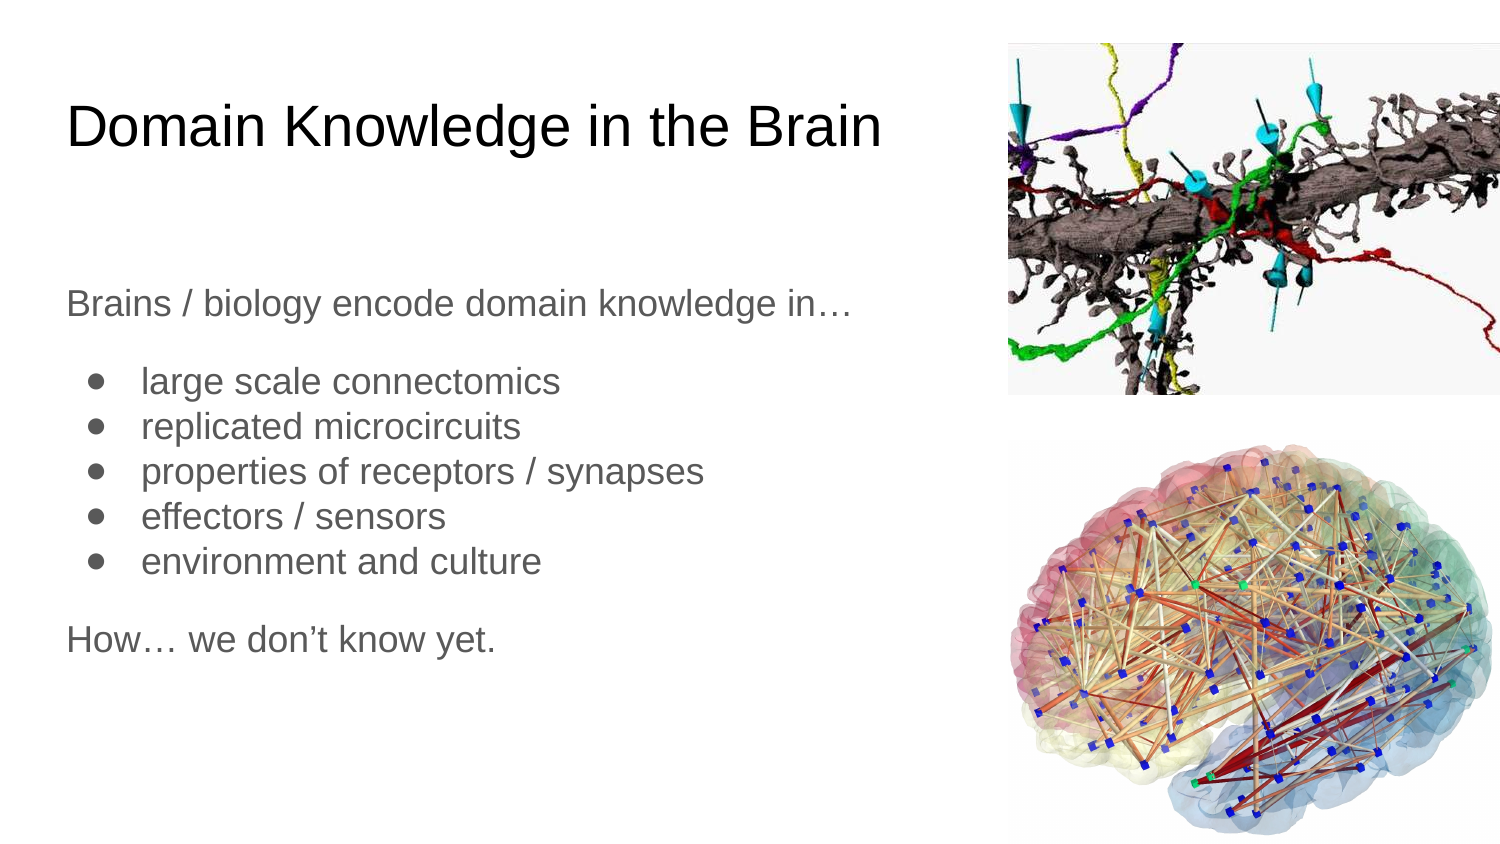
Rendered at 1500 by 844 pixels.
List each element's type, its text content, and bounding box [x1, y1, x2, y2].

list Brains / biology encode domain knowledge in… large scale connectomics replicated microcircuits properties of receptors / synapses effectors / sensors environment and culture How… we don’t know yet. [51, 189, 954, 750]
title Domain Knowledge in the Brain [51, 72, 954, 167]
picture [1008, 43, 1500, 395]
picture [1008, 440, 1500, 844]
